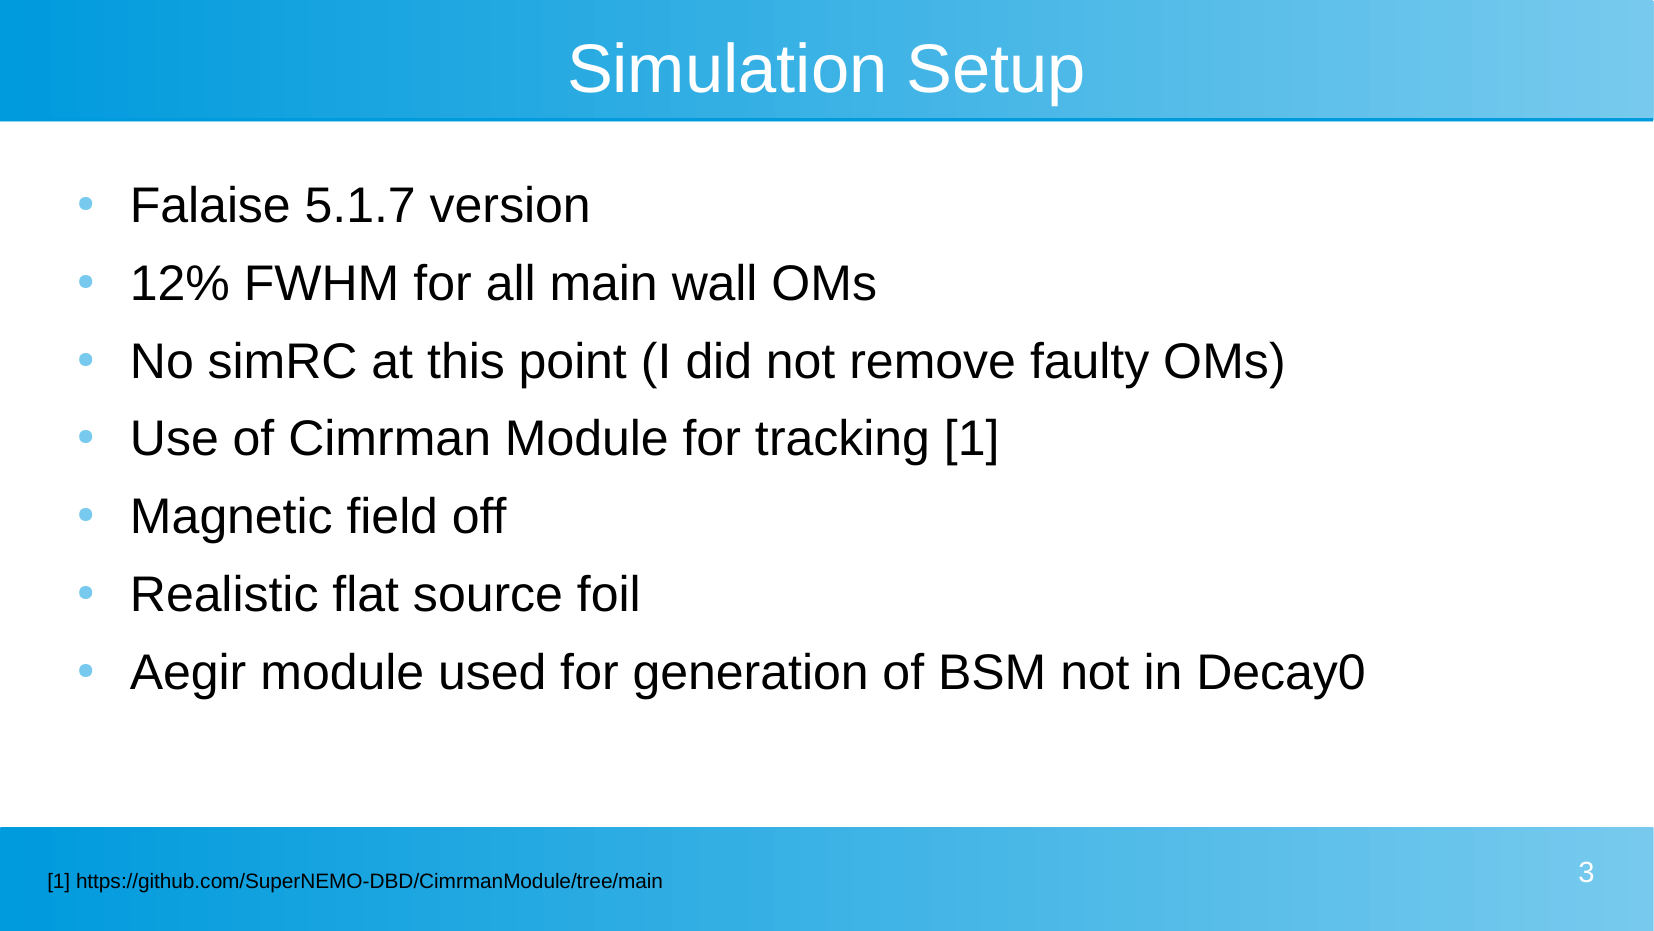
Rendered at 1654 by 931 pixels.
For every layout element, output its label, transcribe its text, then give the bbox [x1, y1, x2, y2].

title Simulation Setup [59, 29, 1595, 108]
list Falaise 5.1.7 version 12% FWHM for all main wall OMs No simRC at this point (I did not remove faulty OMs) Use of Cimrman Module for tracking [1] Magnetic field off Realistic flat source foil Aegir module used for generation of BSM not in Decay0 [59, 177, 1595, 768]
text_box [1] https://github.com/SuperNEMO-DBD/CimrmanModule/tree/main [32, 862, 680, 901]
